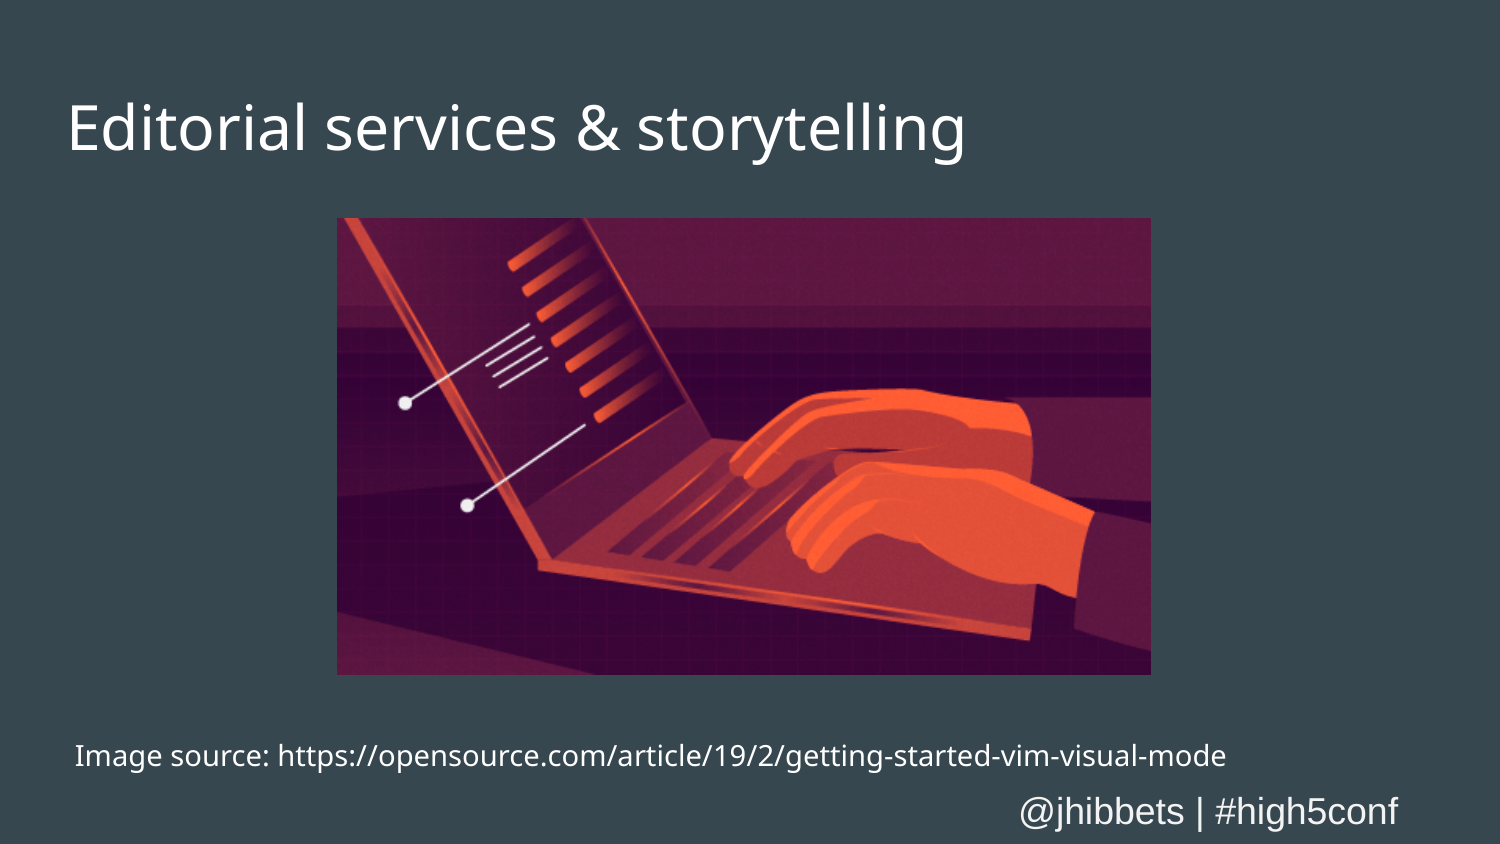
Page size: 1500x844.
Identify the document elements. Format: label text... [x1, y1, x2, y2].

picture [337, 218, 1151, 675]
text_box Image source: https://opensource.com/article/19/2/getting-started-vim-visual-mode [59, 722, 1360, 769]
title Editorial services & storytelling [51, 72, 1449, 167]
